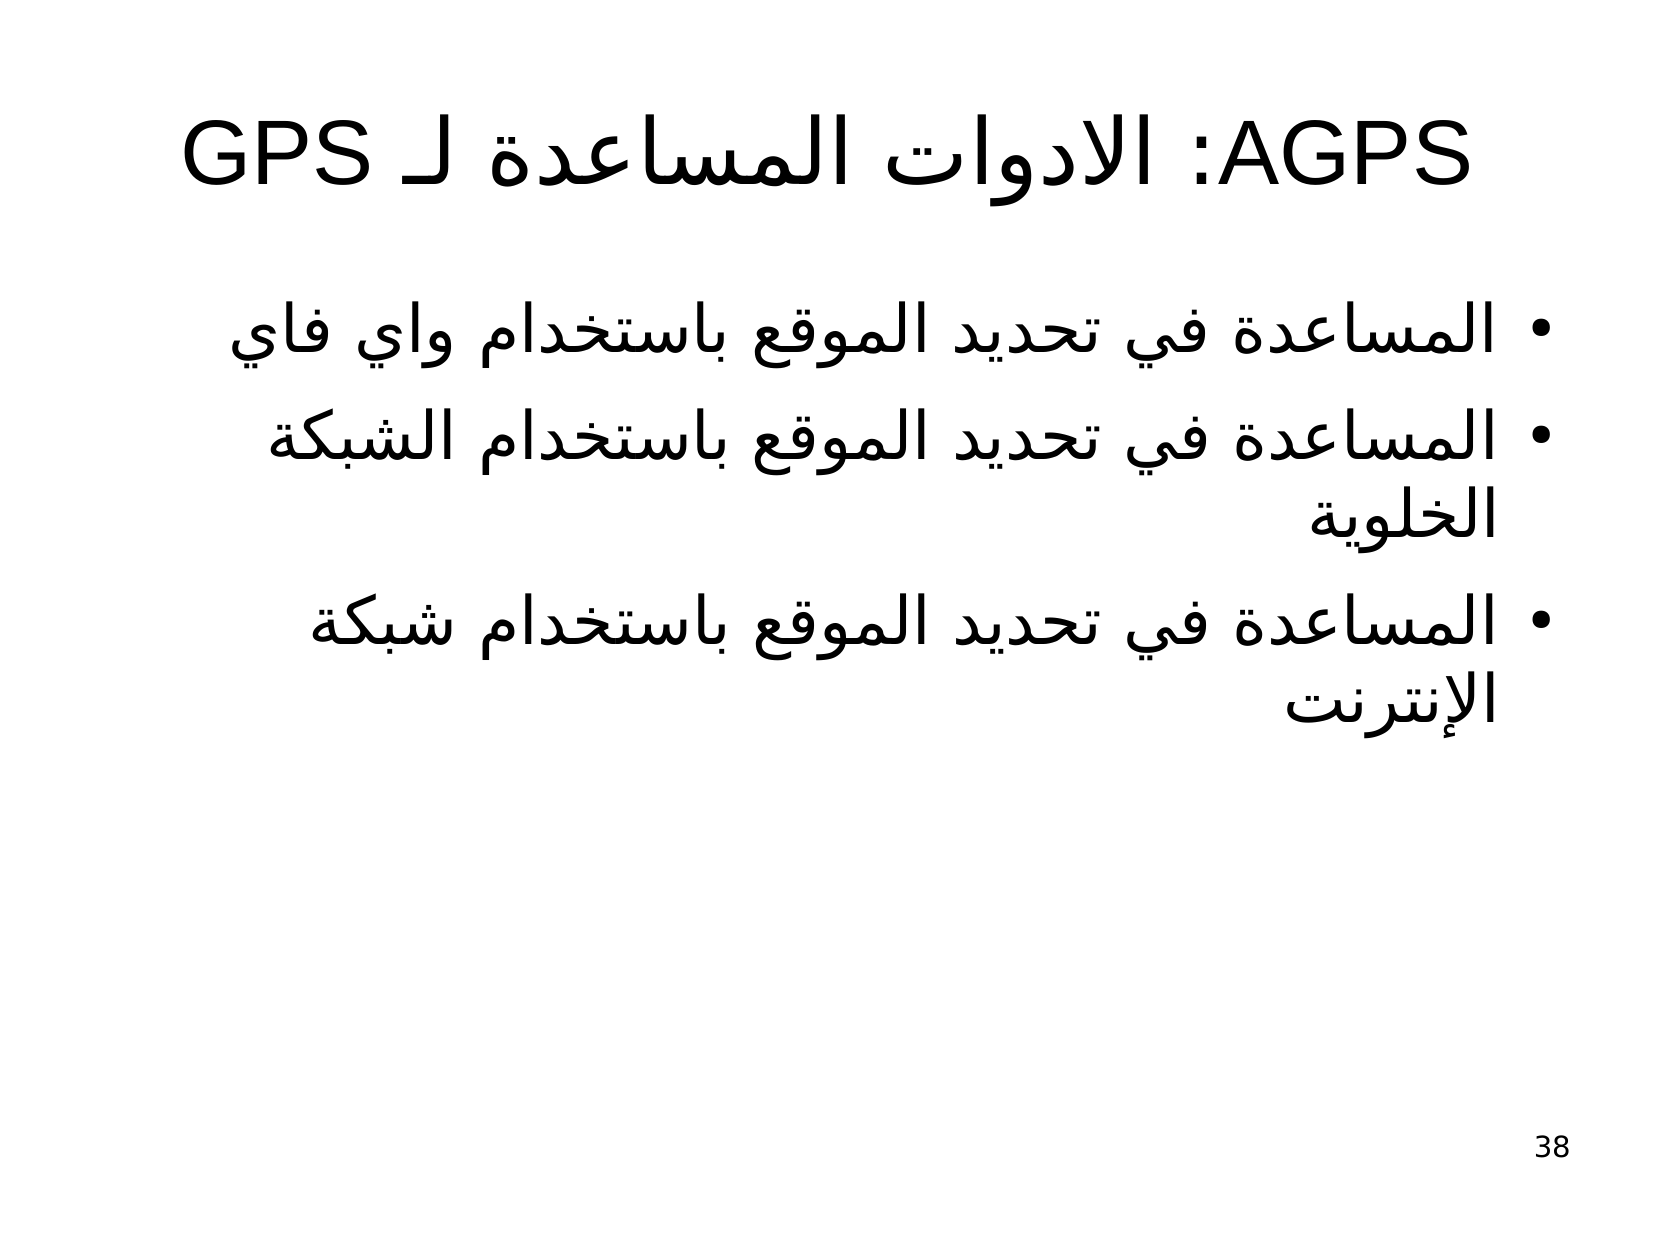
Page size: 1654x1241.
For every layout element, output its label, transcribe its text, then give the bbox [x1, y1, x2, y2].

list المساعدة في تحديد الموقع باستخدام واي فاي المساعدة في تحديد الموقع باستخدام الشبكة الخلوية المساعدة في تحديد الموقع باستخدام شبكة الإنترنت [82, 290, 1571, 1010]
title AGPS: الادوات المساعدة لـ GPS [82, 49, 1571, 257]
